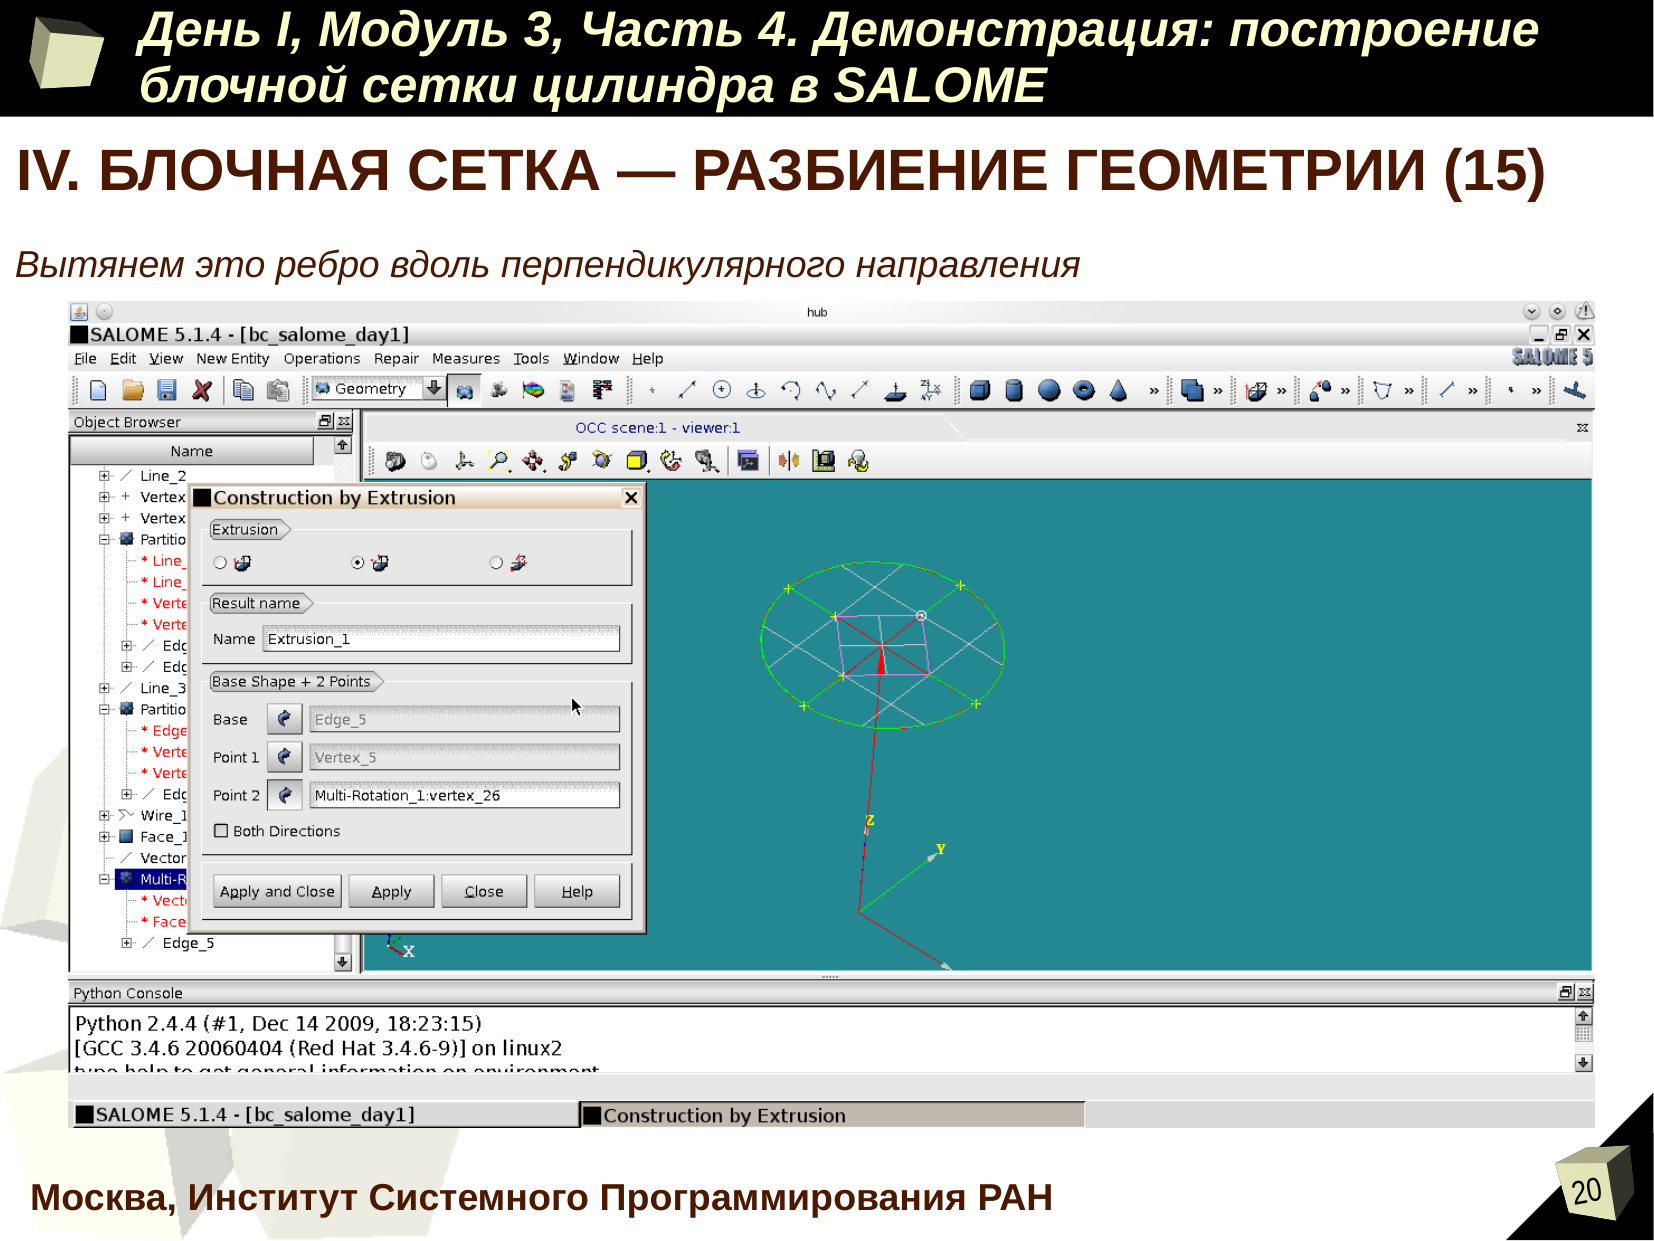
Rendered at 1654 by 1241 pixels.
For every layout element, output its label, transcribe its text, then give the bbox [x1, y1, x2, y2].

text_box Вытянем это ребро вдоль перпендикулярного направления [0, 236, 1654, 294]
picture [464, 1193, 472, 1198]
picture [0, 301, 1595, 1241]
text_box IV. БЛОЧНАЯ СЕТКА — РАЗБИЕНИЕ ГЕОМЕТРИИ (15) [1, 130, 1654, 211]
